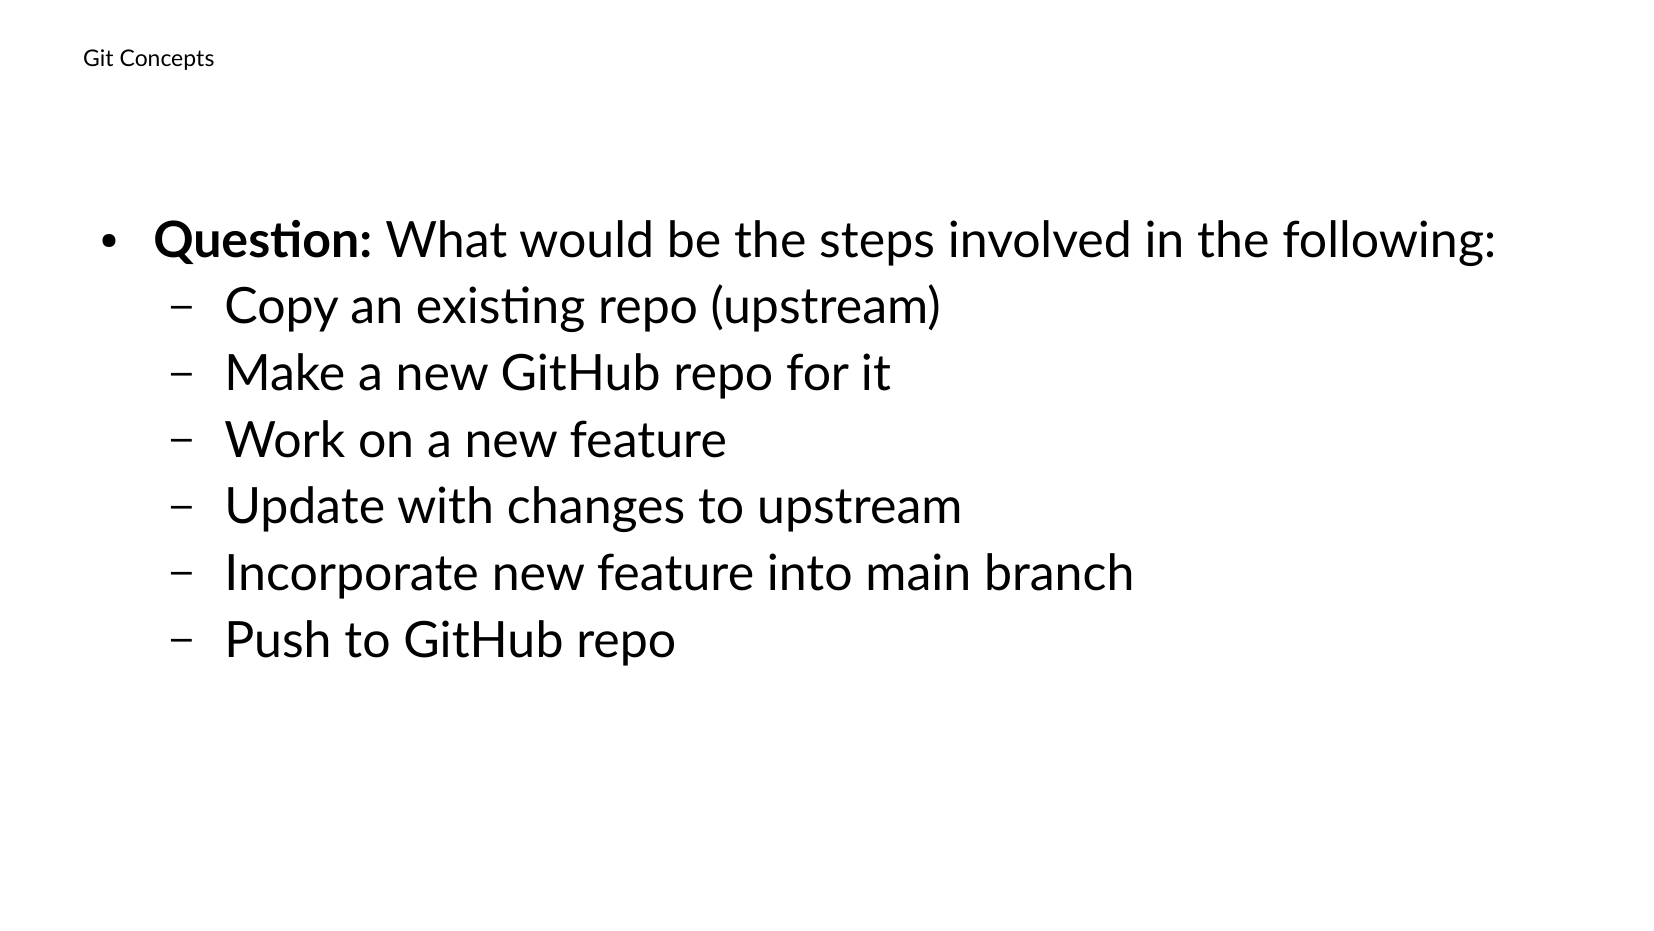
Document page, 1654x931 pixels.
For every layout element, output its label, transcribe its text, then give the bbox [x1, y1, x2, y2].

title Git Concepts [83, 0, 1571, 119]
list Question: What would be the steps involved in the following: Copy an existing repo (upstream) Make a new GitHub repo for it Work on a new feature Update with changes to upstream Incorporate new feature into main branch Push to GitHub repo [82, 217, 1571, 839]
